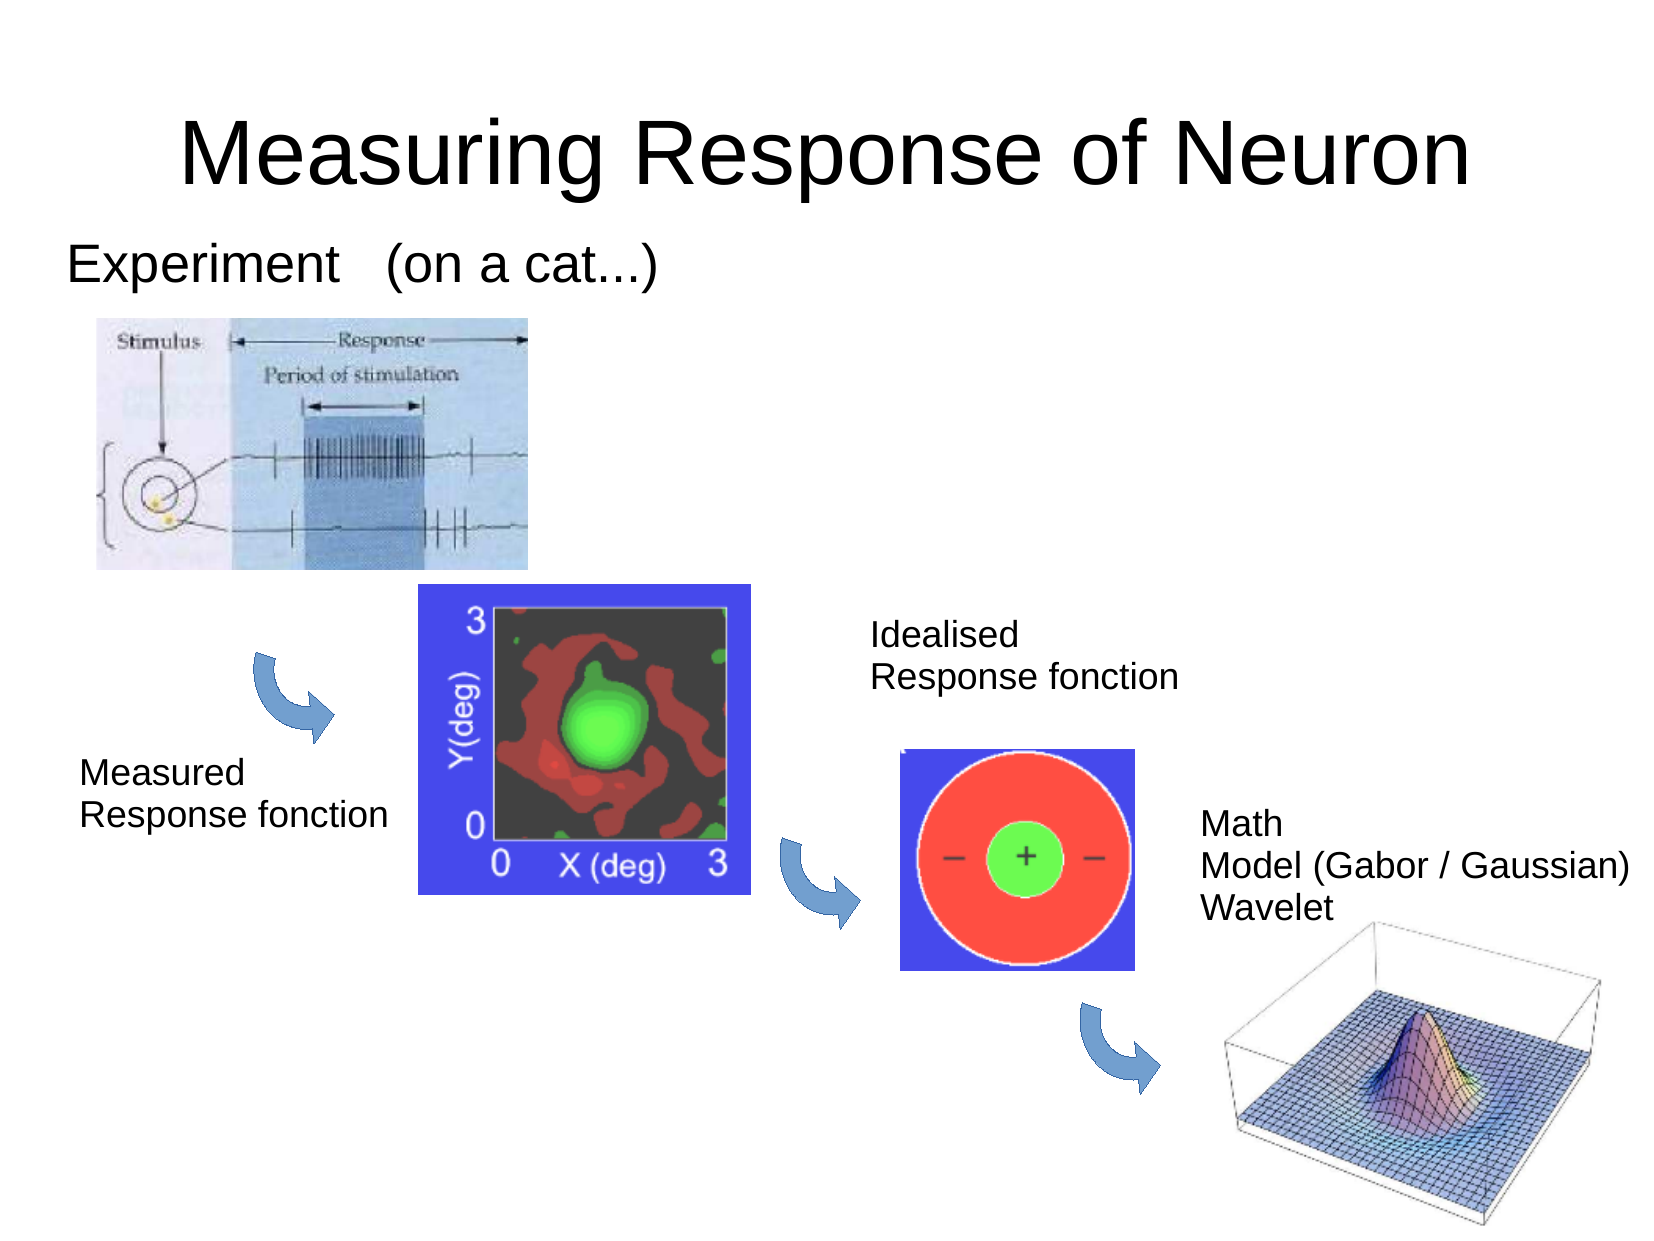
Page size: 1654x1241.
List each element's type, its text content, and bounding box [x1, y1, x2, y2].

text_box Math Model (Gabor / Gaussian) Wavelet [1185, 795, 1646, 936]
title Measuring Response of Neuron [82, 49, 1571, 257]
picture [418, 584, 751, 895]
picture [1209, 936, 1606, 1229]
text_box Idealised Response fonction [855, 606, 1195, 706]
picture [96, 318, 528, 571]
text_box Measured Response fonction [64, 744, 404, 844]
text_box [253, 652, 335, 744]
text_box [780, 837, 861, 930]
text_box [1080, 1002, 1161, 1095]
picture [900, 749, 1135, 971]
text_box Experiment (on a cat...) [51, 226, 676, 302]
